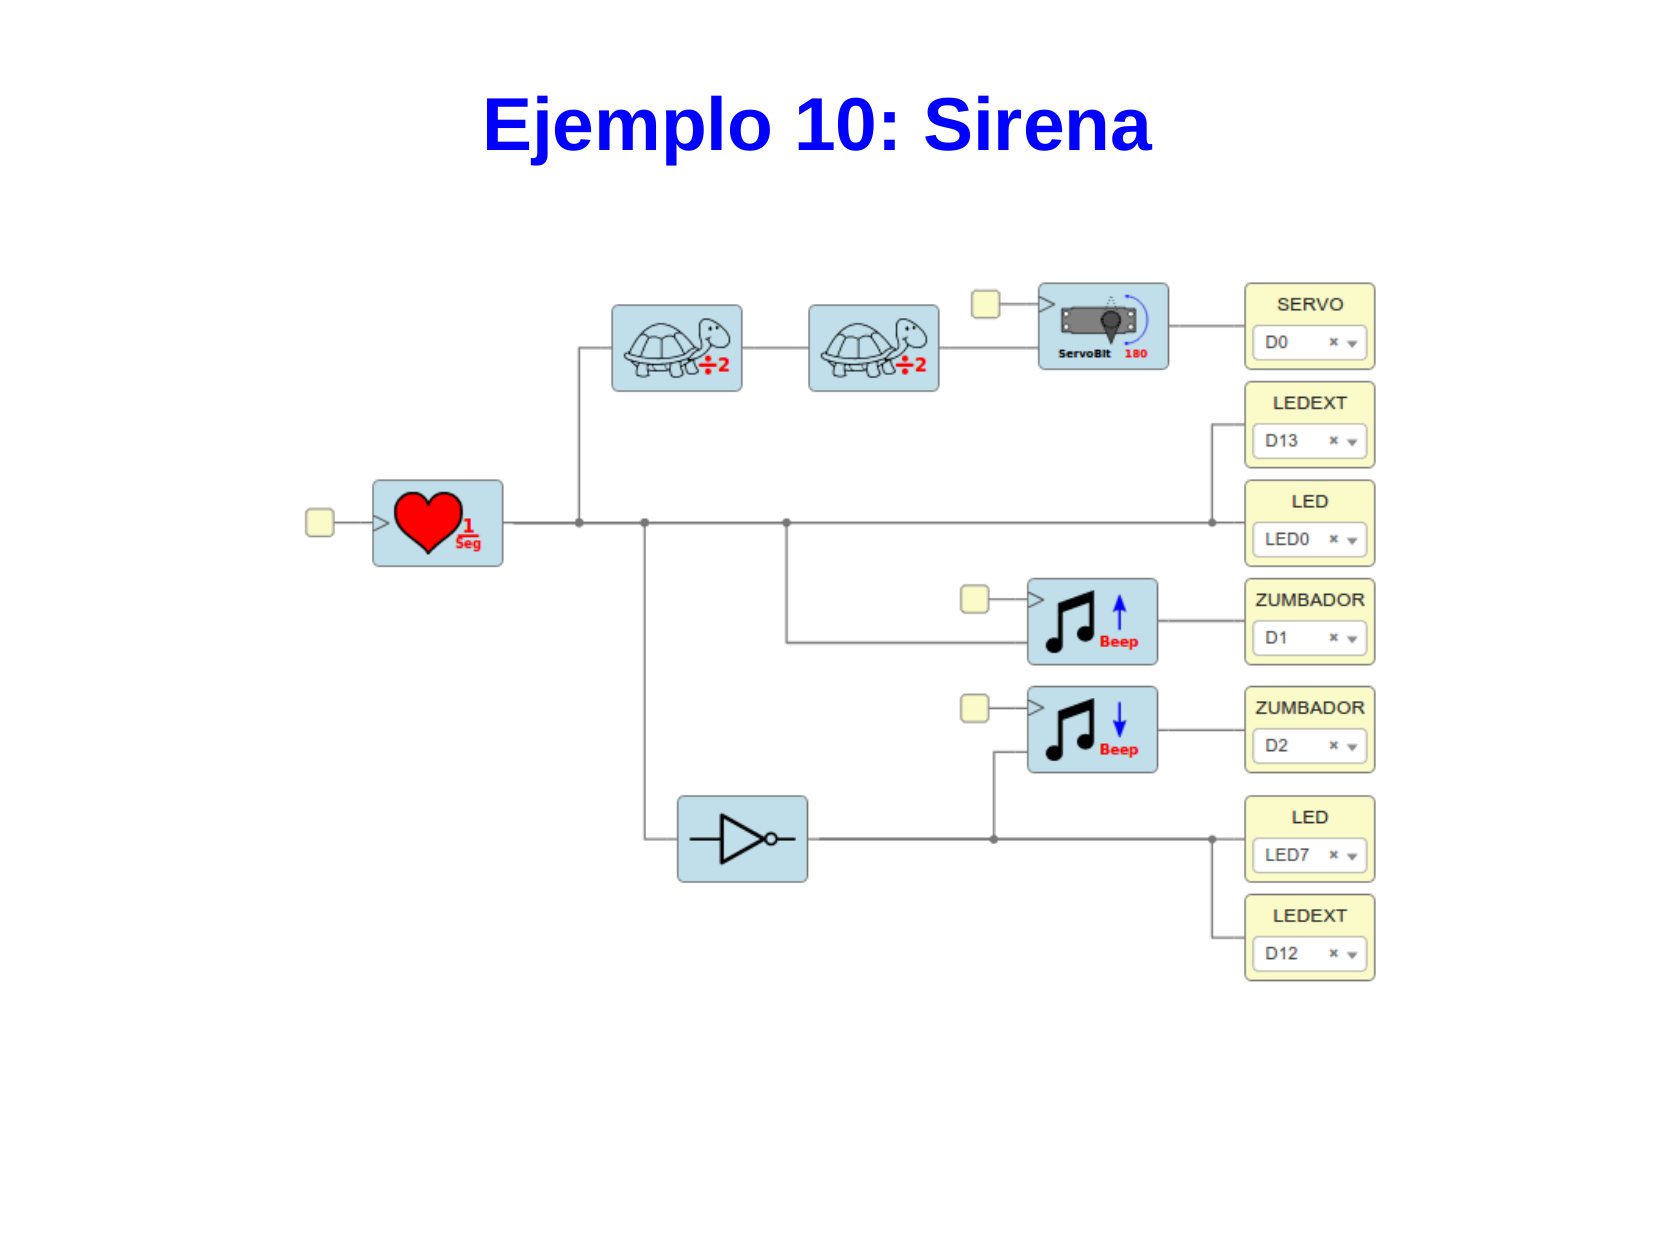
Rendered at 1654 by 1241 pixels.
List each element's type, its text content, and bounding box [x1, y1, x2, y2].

text_box Ejemplo 10: Sirena [90, 75, 1546, 174]
picture [285, 253, 1404, 1006]
